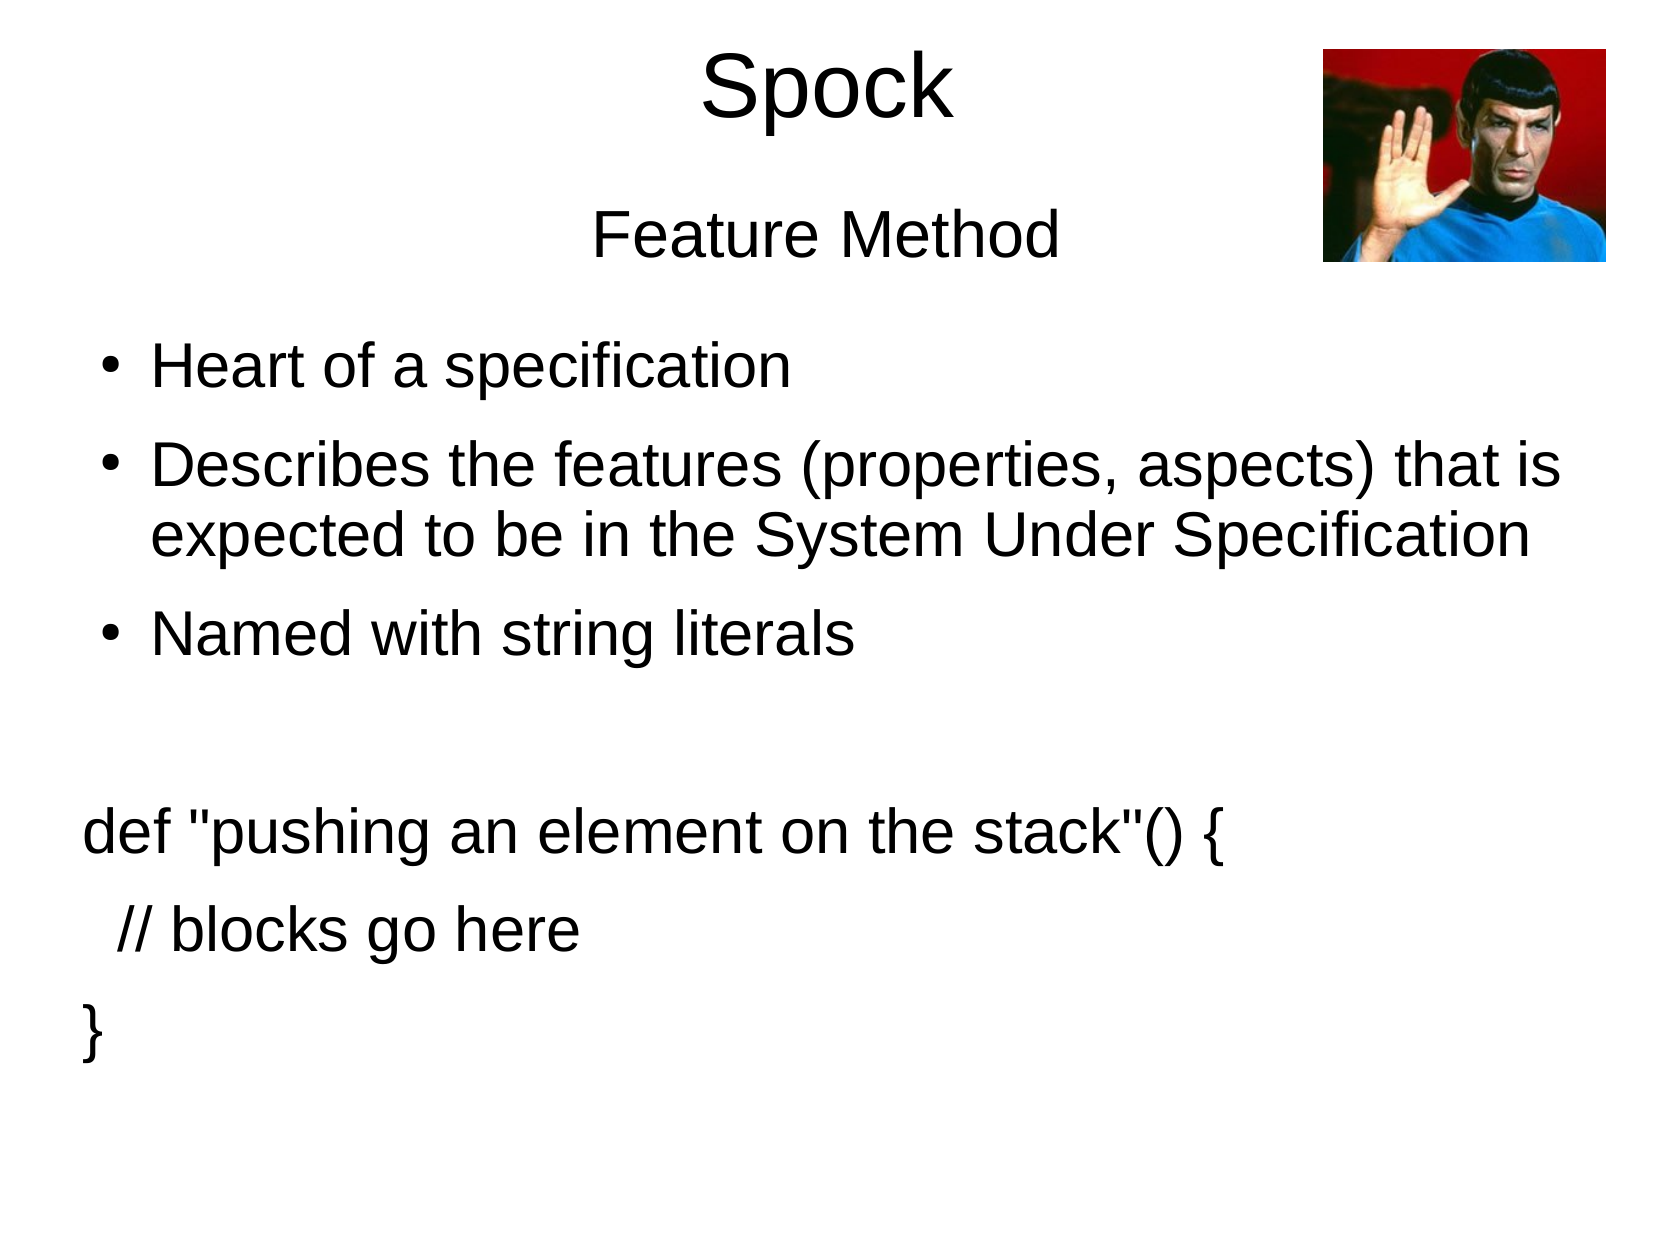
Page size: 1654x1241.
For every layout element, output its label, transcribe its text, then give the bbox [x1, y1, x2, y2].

title Spock Feature Method [82, 34, 1571, 272]
picture [1323, 49, 1606, 262]
list Heart of a specification Describes the features (properties, aspects) that is expected to be in the System Under Specification Named with string literals def "pushing an element on the stack"() { // blocks go here } [82, 330, 1576, 1111]
